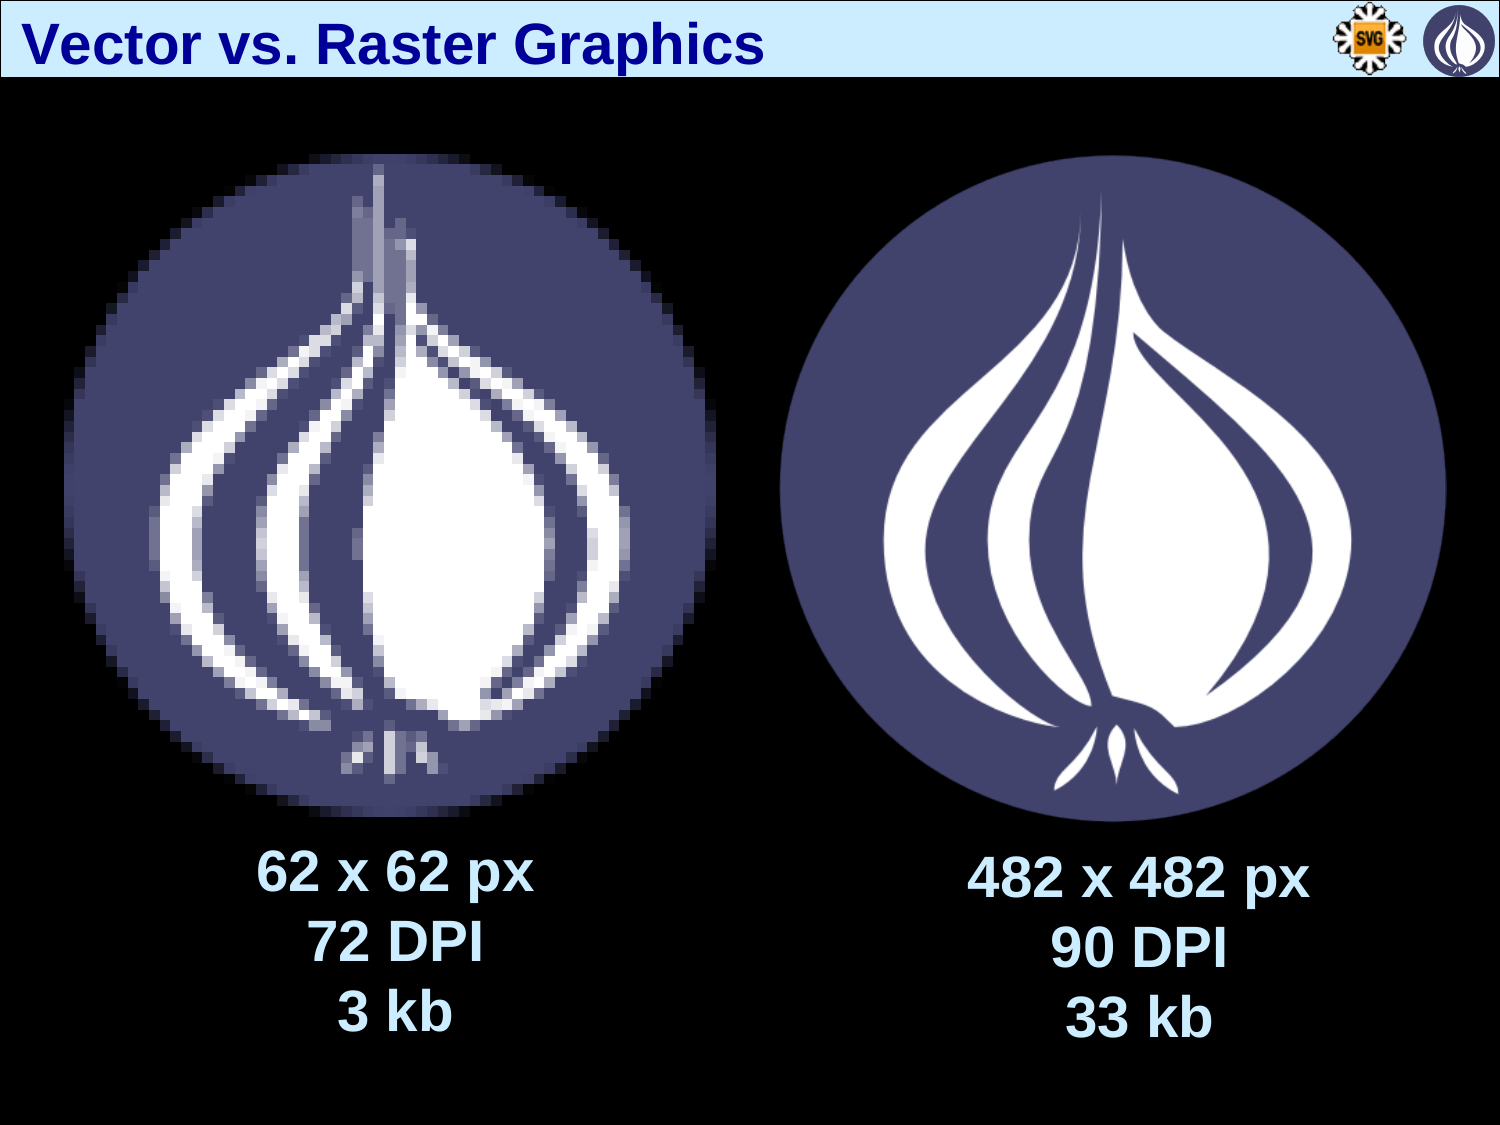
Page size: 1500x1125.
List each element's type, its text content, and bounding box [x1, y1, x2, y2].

picture [779, 155, 1447, 823]
text_box 62 x 62 px 72 DPI 3 kb [230, 825, 562, 1052]
picture [1328, 0, 1412, 79]
picture [64, 154, 716, 817]
text_box [783, 0, 1328, 79]
text_box 482 x 482 px 90 DPI 33 kb [939, 831, 1341, 1058]
text_box Vector vs. Raster Graphics [6, 0, 783, 85]
picture [1423, 5, 1495, 77]
text_box [1412, 0, 1500, 79]
text_box [0, 0, 6, 79]
